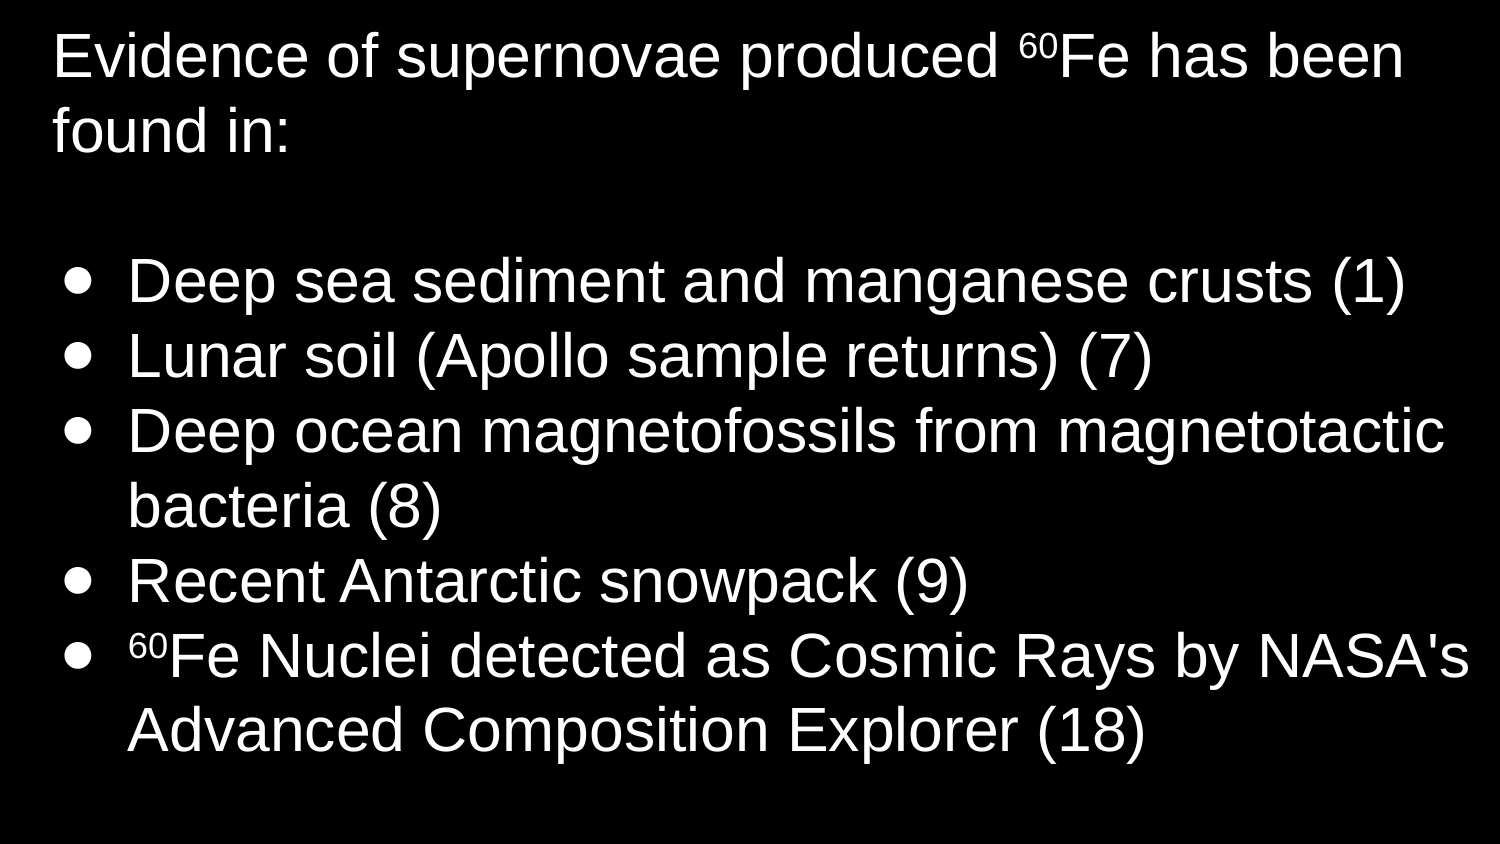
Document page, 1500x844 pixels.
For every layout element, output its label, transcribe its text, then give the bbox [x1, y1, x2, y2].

text_box Evidence of supernovae produced 60Fe has been found in: Deep sea sediment and manganese crusts (1) Lunar soil (Apollo sample returns) (7) Deep ocean magnetofossils from magnetotactic bacteria (8) Recent Antarctic snowpack (9) 60Fe Nuclei detected as Cosmic Rays by NASA's Advanced Composition Explorer (18) [37, 0, 1500, 514]
